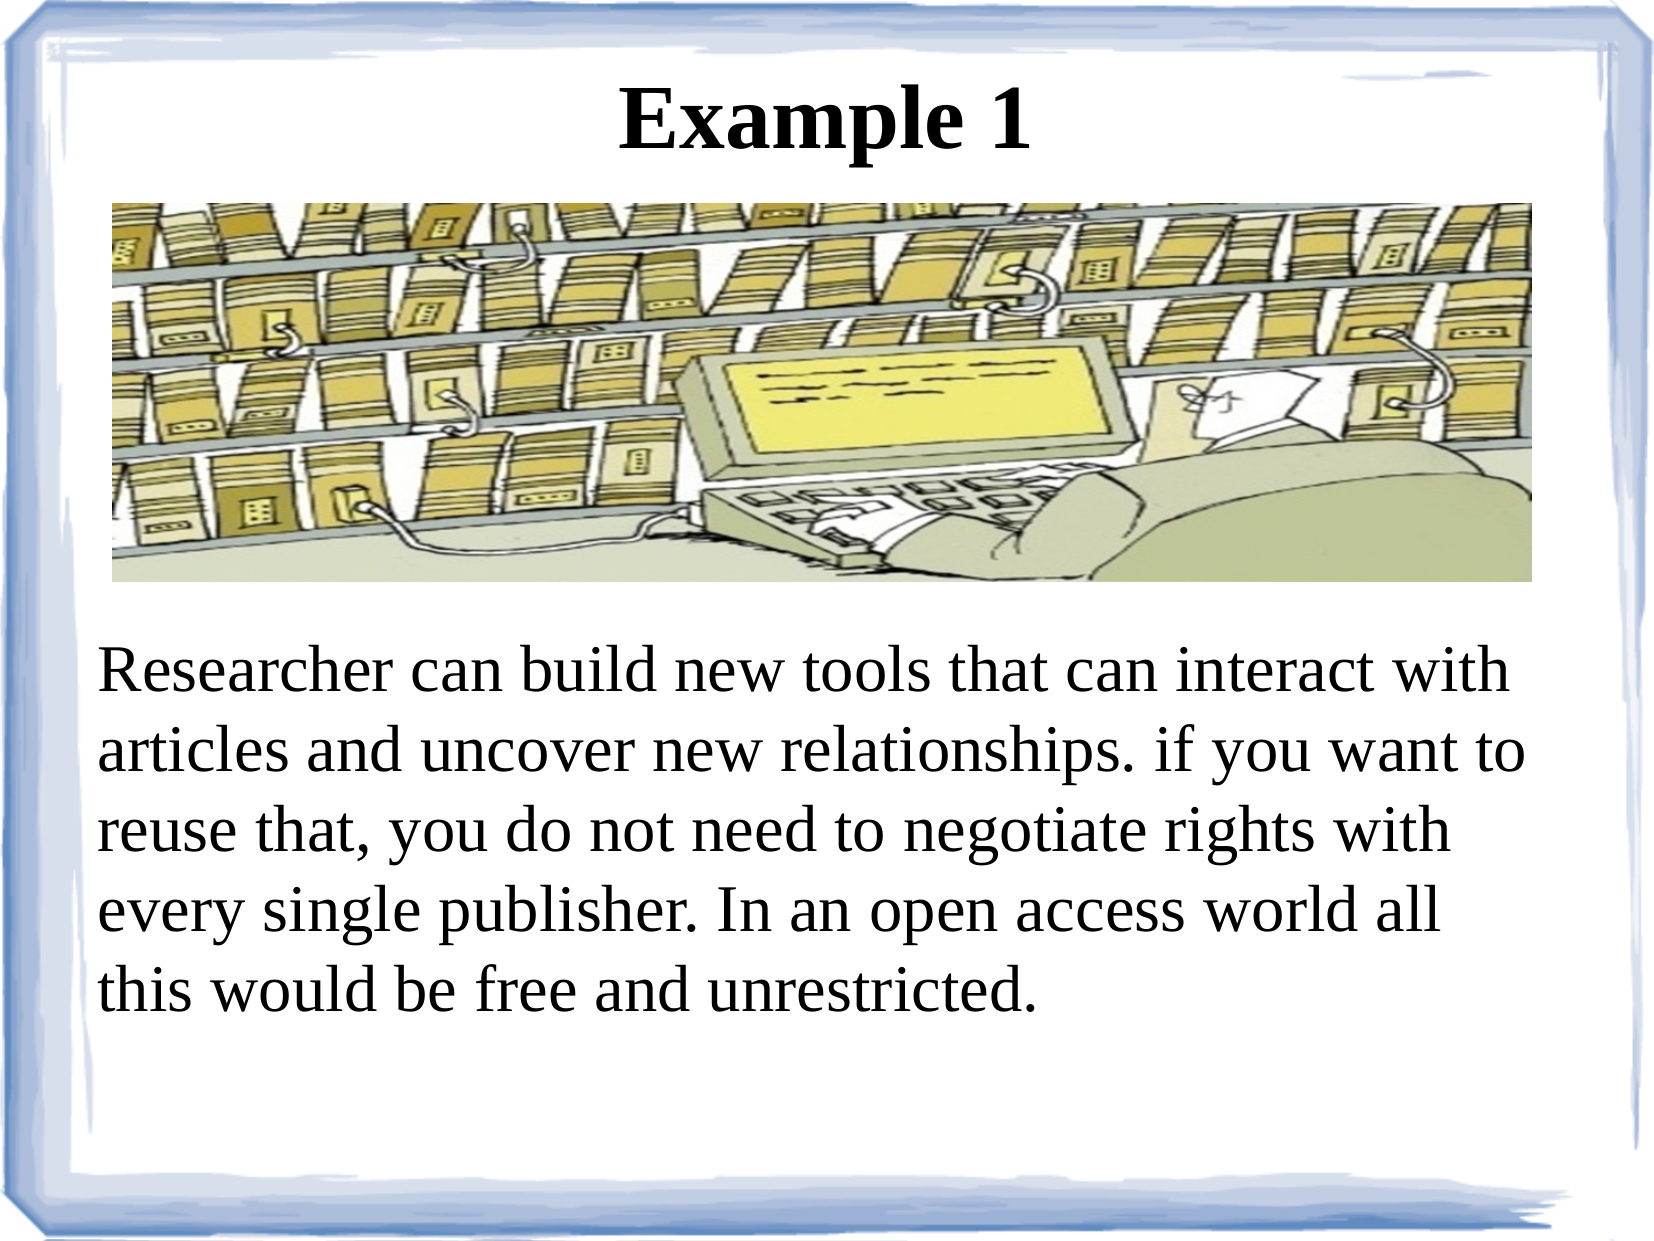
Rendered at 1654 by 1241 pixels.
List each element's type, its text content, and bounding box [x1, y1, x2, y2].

picture [0, 0, 1654, 1241]
title Example 1 [82, 49, 1571, 257]
text_box Researcher can build new tools that can interact with articles and uncover new relationships. if you want to reuse that, you do not need to negotiate rights with every single publisher. In an open access world all this would be free and unrestricted. [82, 289, 1571, 1108]
